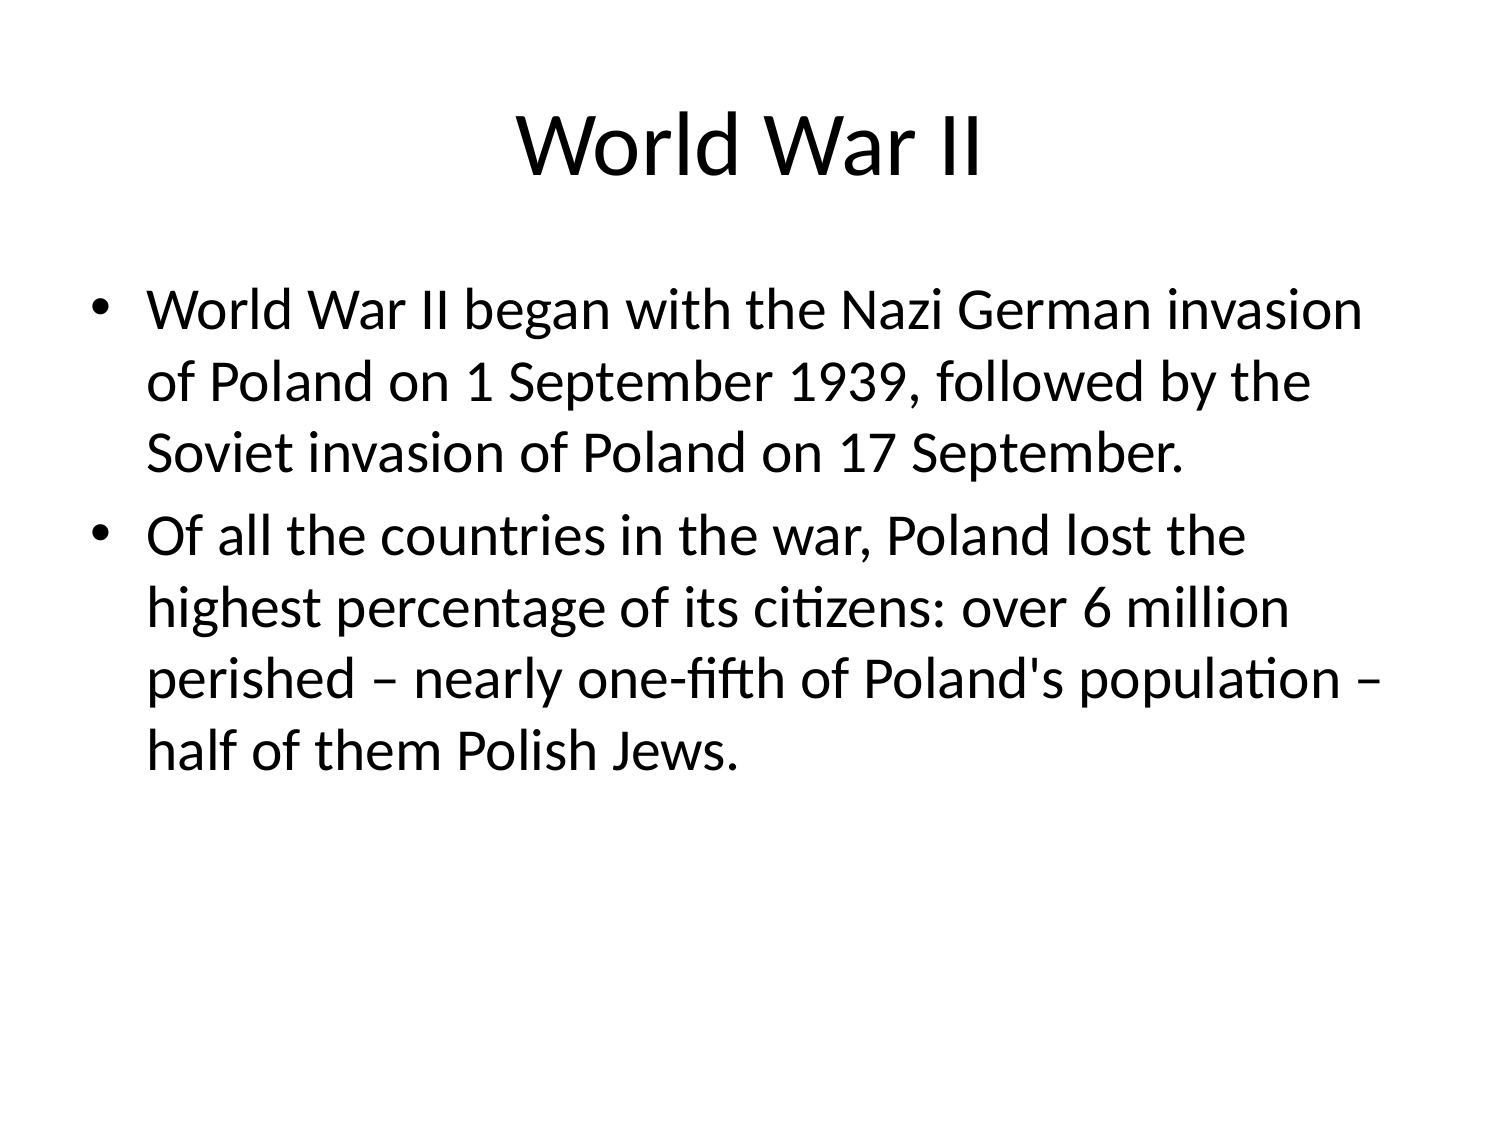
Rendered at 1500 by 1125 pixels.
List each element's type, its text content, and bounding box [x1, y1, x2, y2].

title World War II [75, 45, 1425, 233]
list World War II began with the Nazi German invasion of Poland on 1 September 1939, followed by the Soviet invasion of Poland on 17 September. Of all the countries in the war, Poland lost the highest percentage of its citizens: over 6 million perished – nearly one-fifth of Poland's population – half of them Polish Jews. [75, 262, 1425, 1005]
